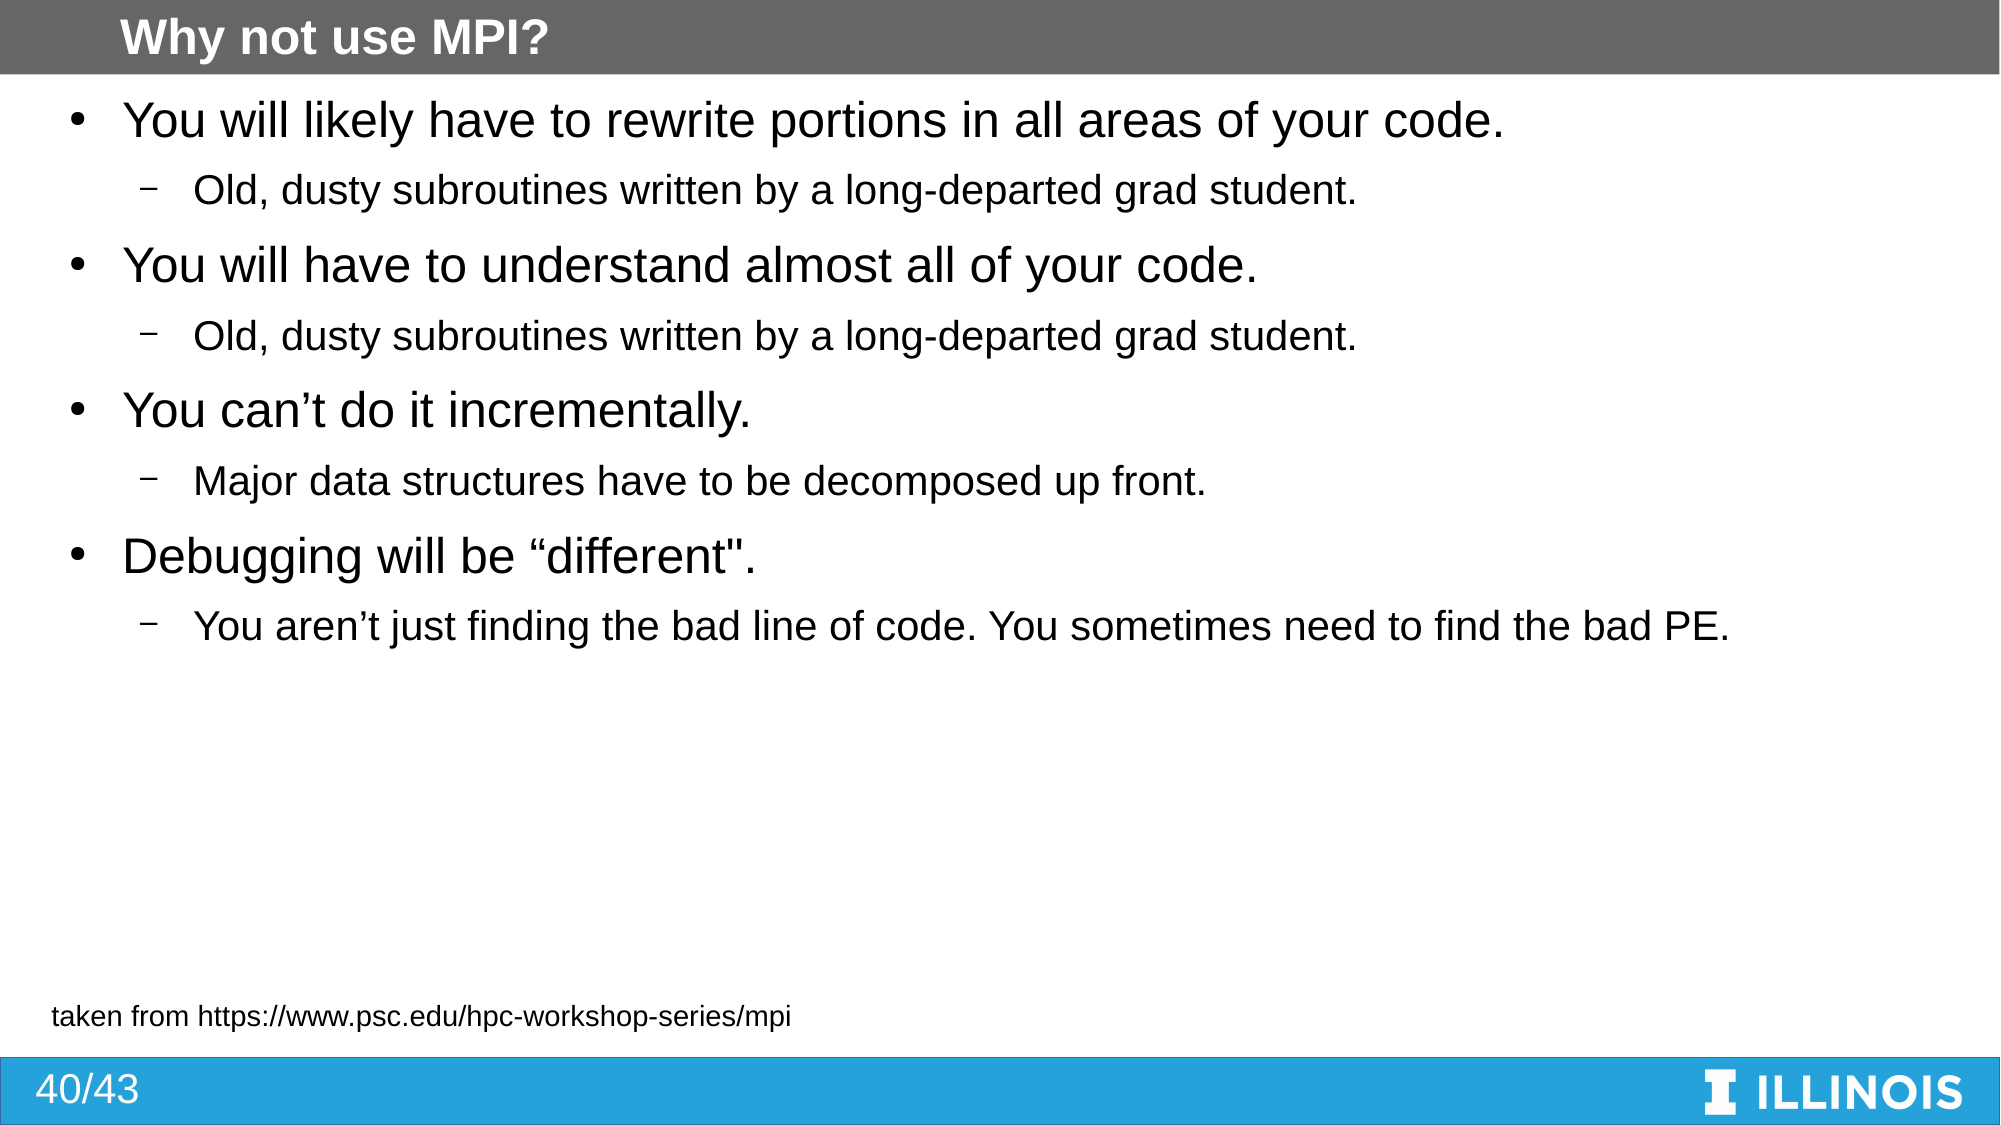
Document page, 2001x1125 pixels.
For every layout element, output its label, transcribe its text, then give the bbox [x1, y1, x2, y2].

title Why not use MPI? [0, 0, 2000, 75]
picture [1705, 1069, 1962, 1115]
list You will likely have to rewrite portions in all areas of your code. Old, dusty subroutines written by a long-departed grad student. You will have to understand almost all of your code. Old, dusty subroutines written by a long-departed grad student. You can’t do it incrementally. Major data structures have to be decomposed up front. Debugging will be “different". You aren’t just finding the bad line of code. You sometimes need to find the bad PE. taken from https://www.psc.edu/hpc-workshop-series/mpi [51, 97, 1949, 1058]
